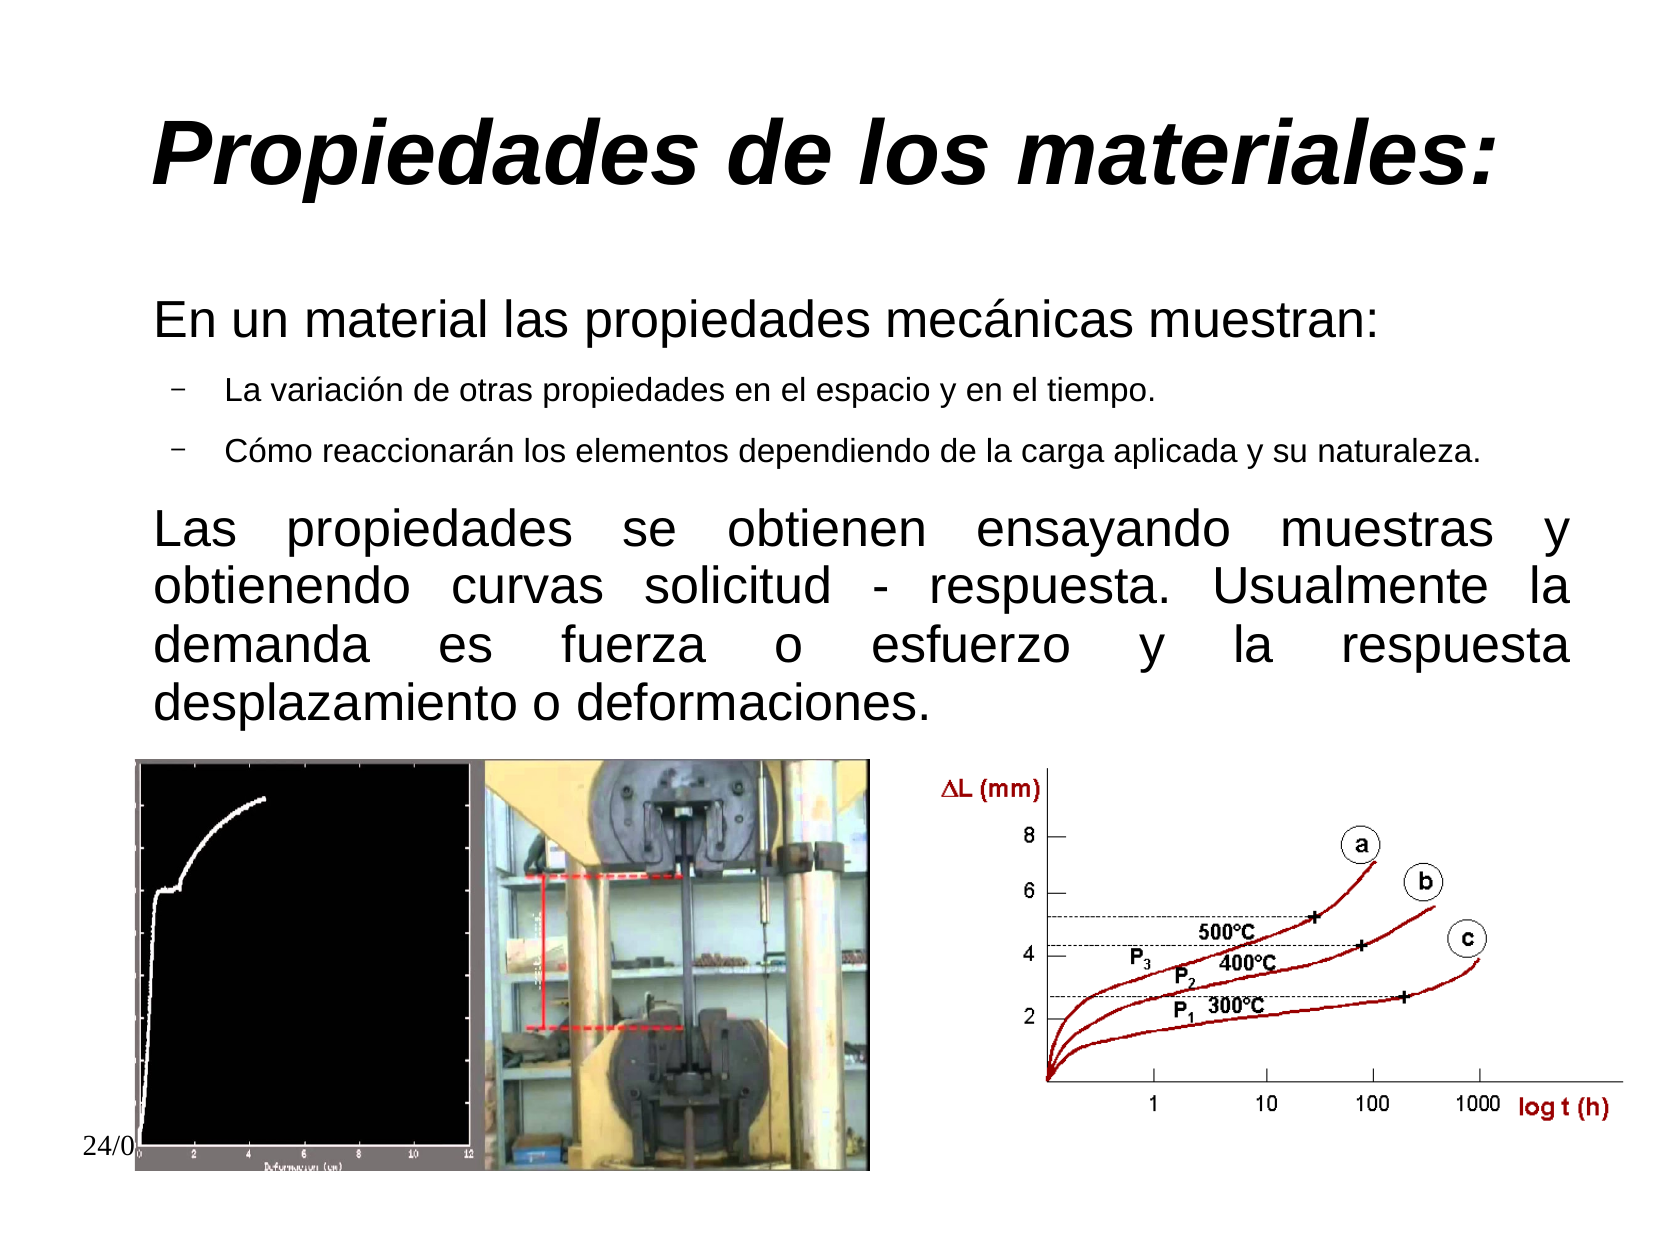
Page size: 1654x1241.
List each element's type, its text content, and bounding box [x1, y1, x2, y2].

title Propiedades de los materiales: [82, 49, 1571, 257]
picture [134, 759, 871, 1171]
picture [934, 749, 1636, 1126]
list En un material las propiedades mecánicas muestran: La variación de otras propiedades en el espacio y en el tiempo. Cómo reaccionarán los elementos dependiendo de la carga aplicada y su naturaleza. Las propiedades se obtienen ensayando muestras y obtienendo curvas solicitud - respuesta. Usualmente la demanda es fuerza o esfuerzo y la respuesta desplazamiento o deformaciones. [82, 290, 1571, 1010]
